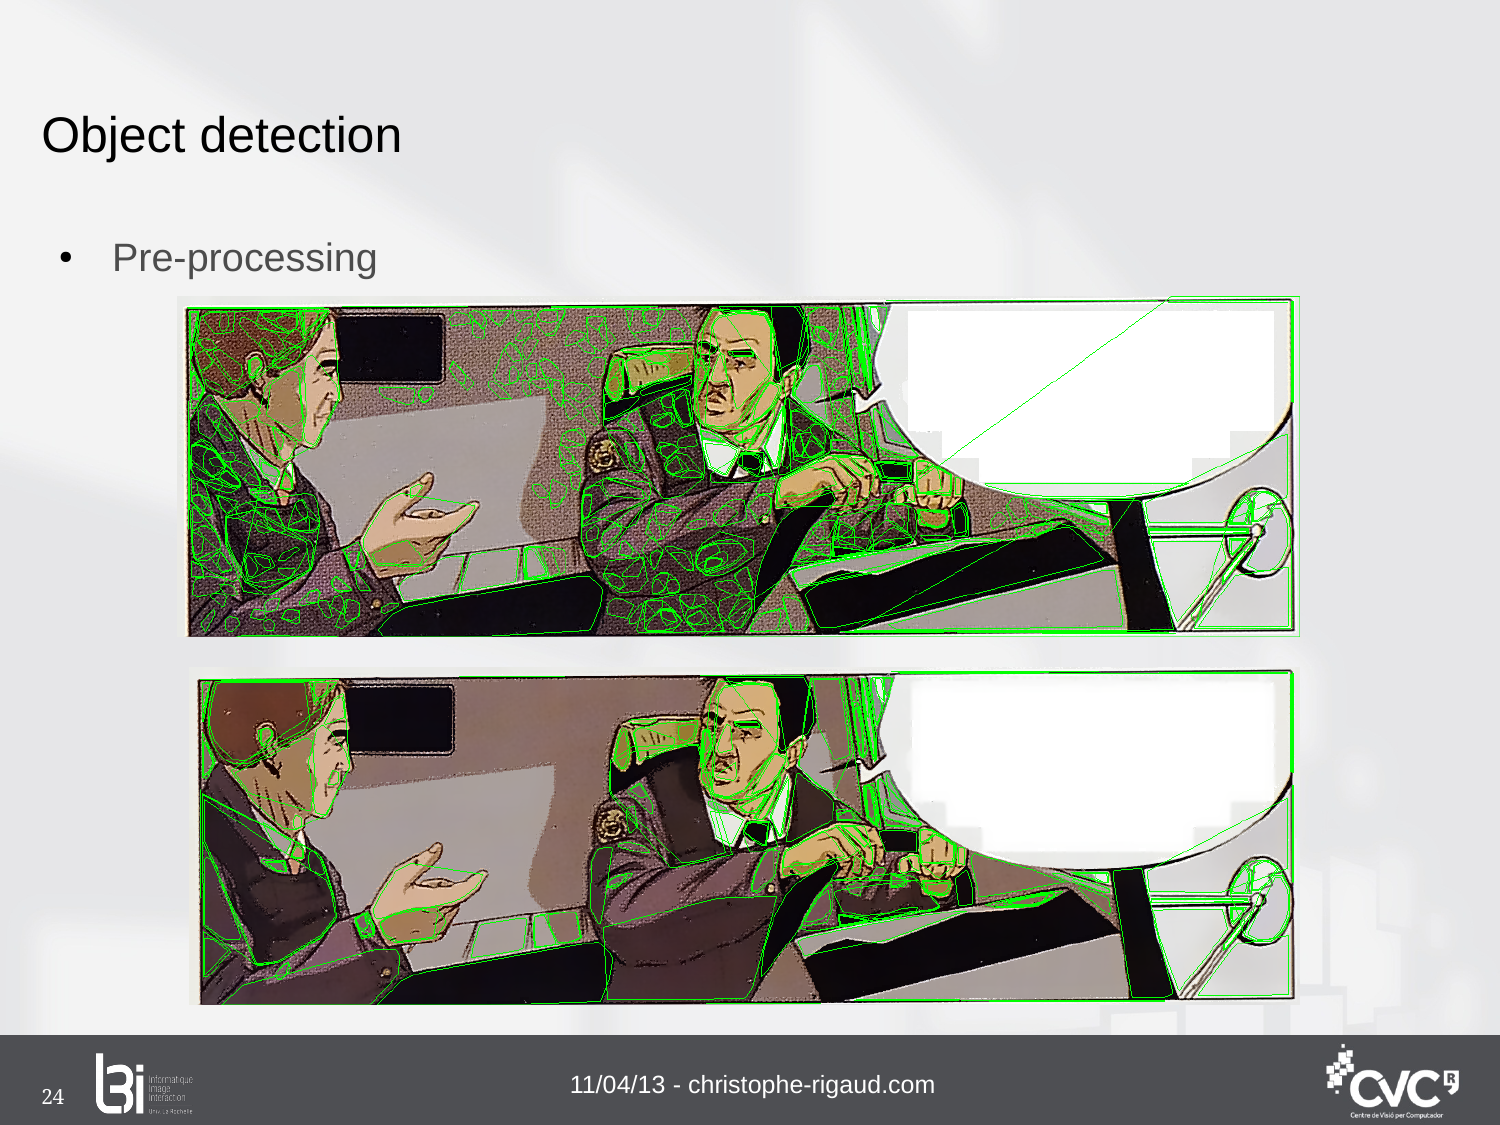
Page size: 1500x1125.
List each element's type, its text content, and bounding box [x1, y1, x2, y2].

list Pre-processing [41, 235, 1459, 1004]
title Object detection [41, 41, 1459, 229]
text_box 11/04/13 - christophe-rigaud.com [59, 1063, 1447, 1106]
picture [0, 0, 1500, 1125]
